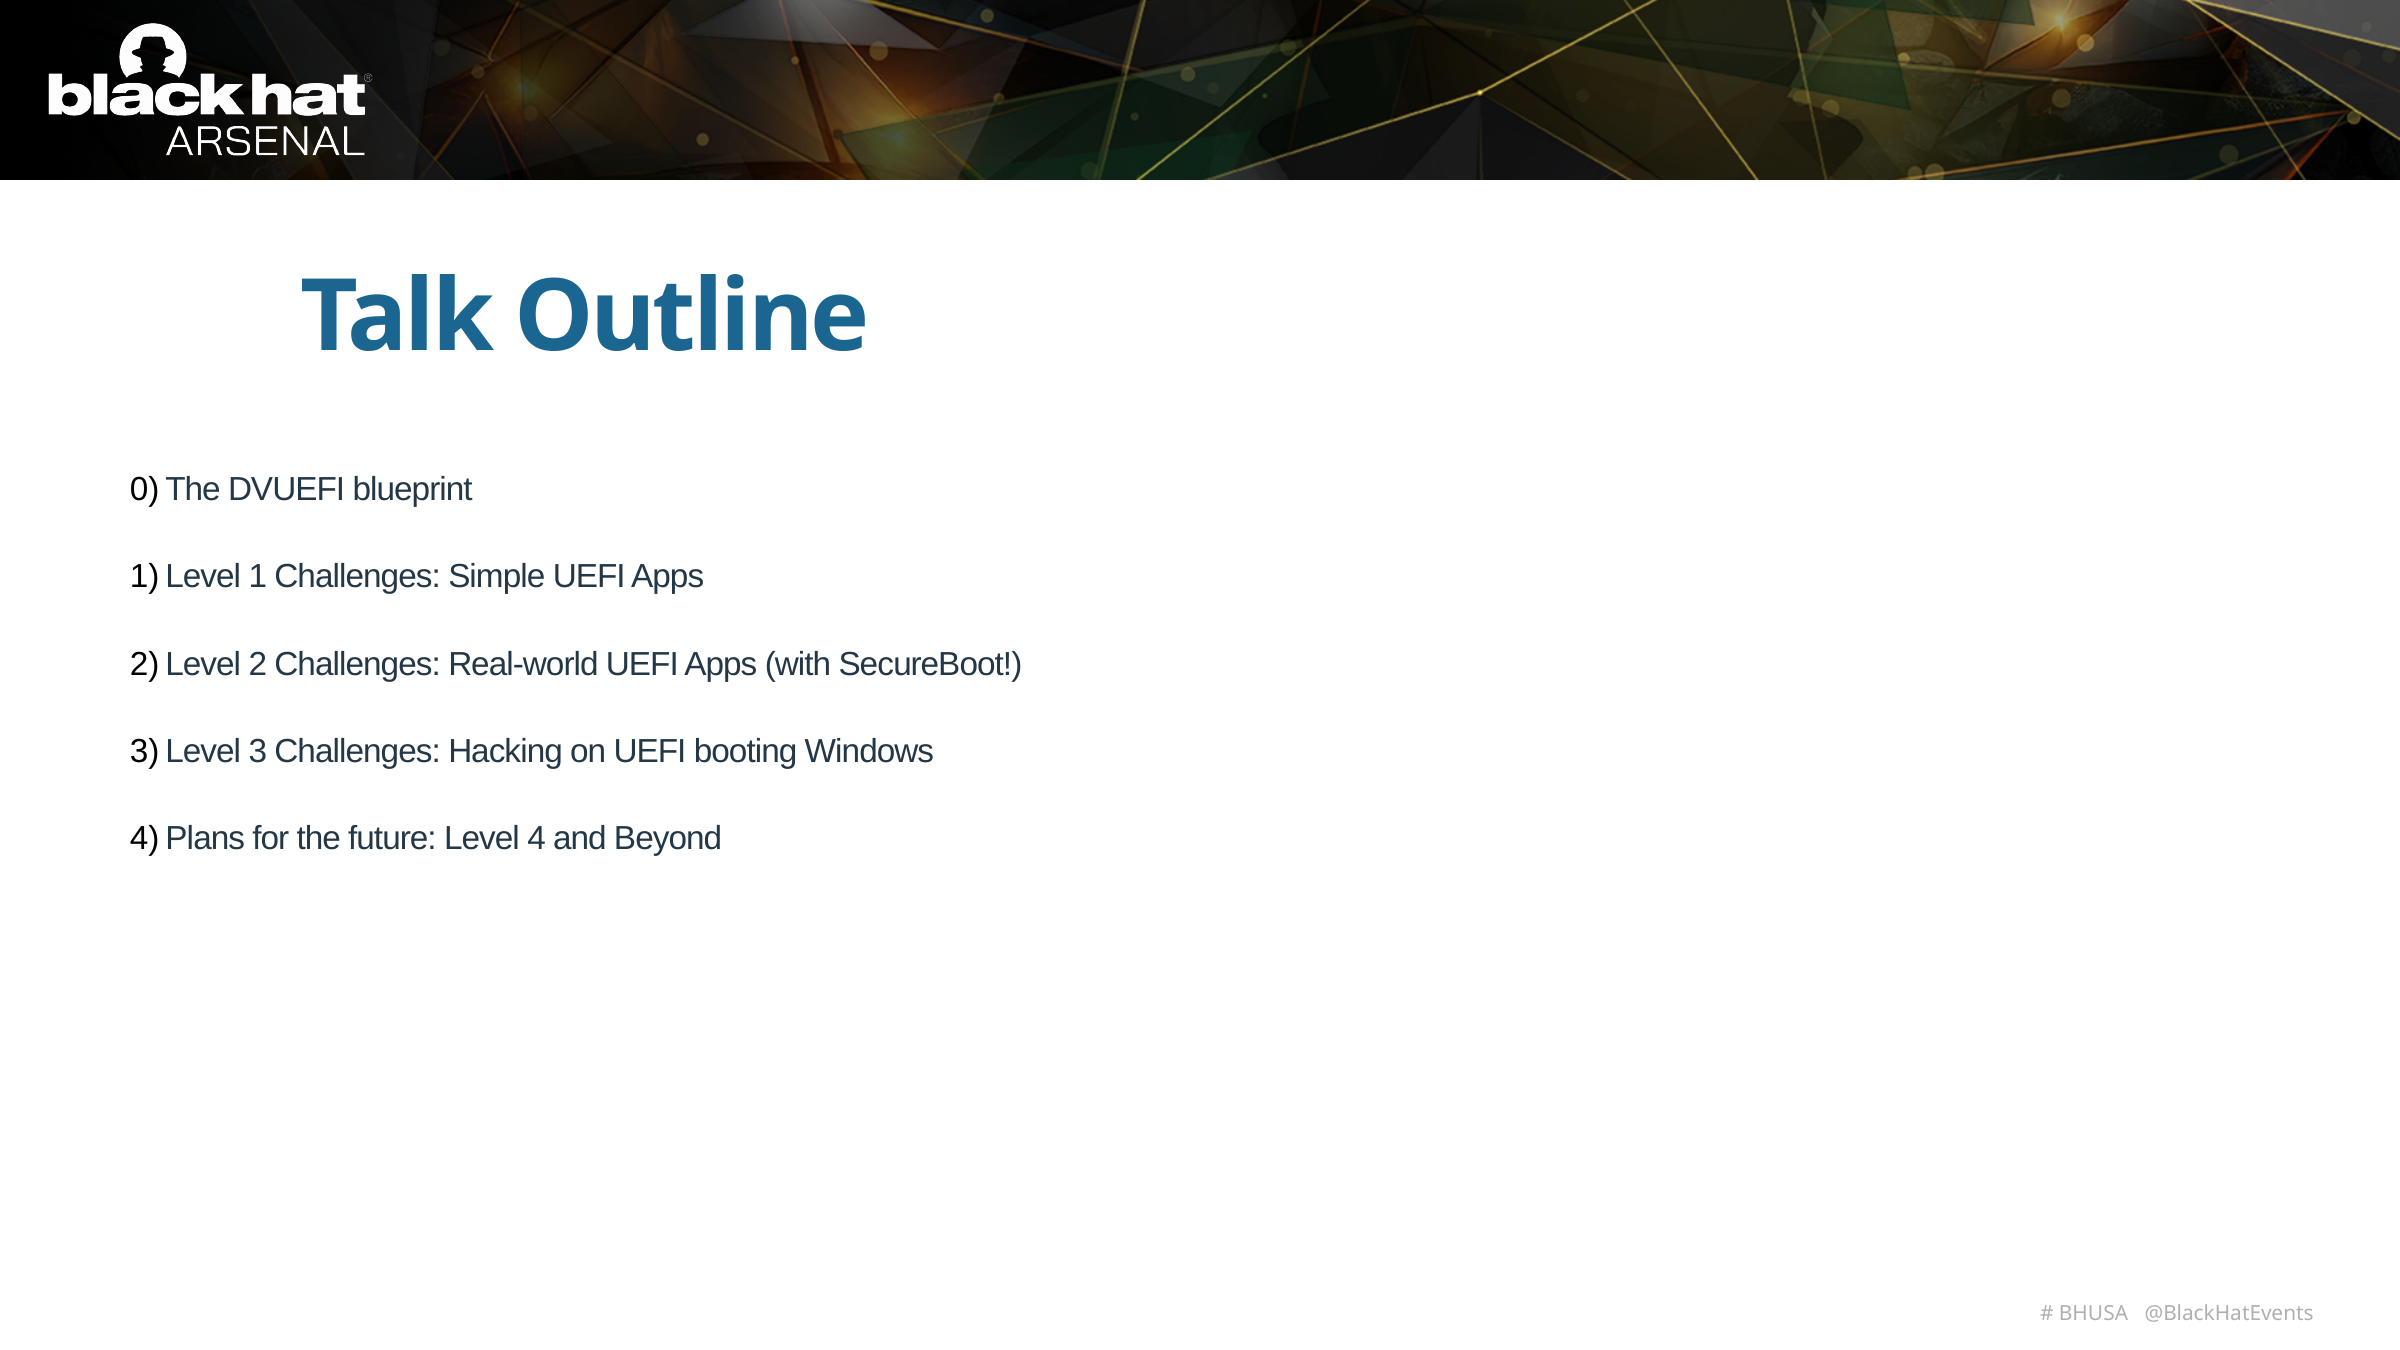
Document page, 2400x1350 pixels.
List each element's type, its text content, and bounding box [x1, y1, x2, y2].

text_box The DVUEFI blueprint Level 1 Challenges: Simple UEFI Apps Level 2 Challenges: Real-world UEFI Apps (with SecureBoot!) Level 3 Challenges: Hacking on UEFI booting Windows Plans for the future: Level 4 and Beyond [124, 462, 1375, 1275]
picture [0, 0, 2400, 180]
text_box Talk Outline [295, 244, 876, 376]
